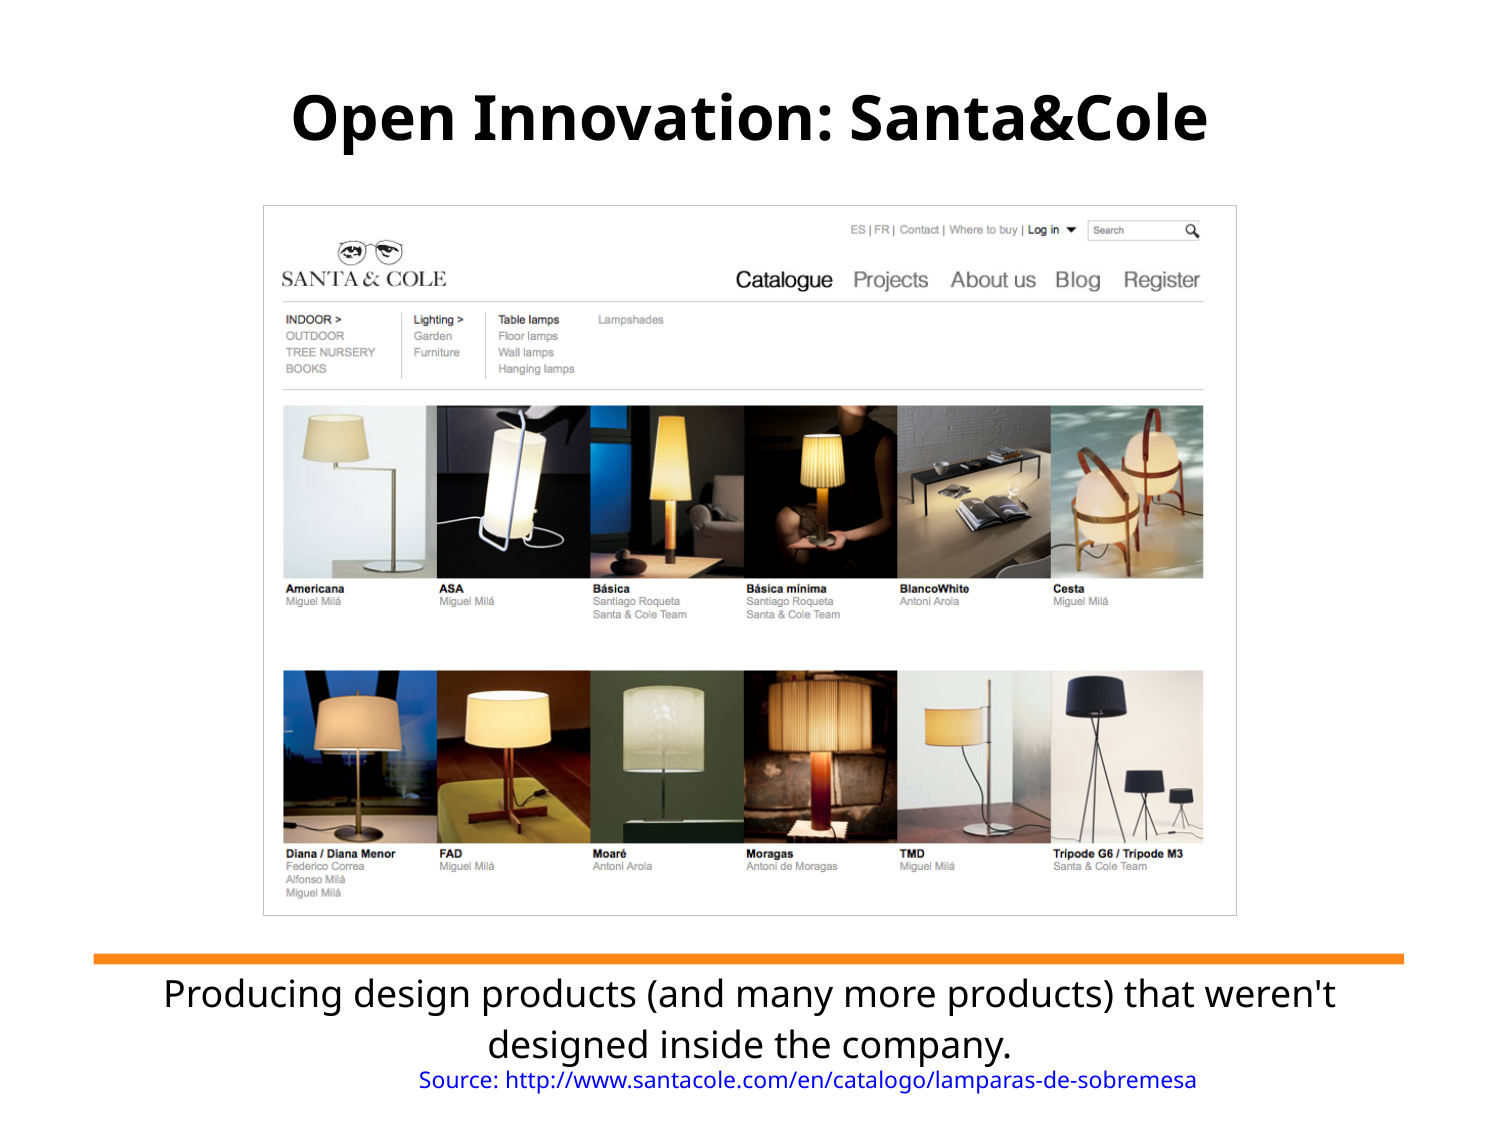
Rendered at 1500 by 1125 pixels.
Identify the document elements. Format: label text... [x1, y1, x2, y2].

text_box Source: http://www.santacole.com/en/catalogo/lamparas-de-sobremesa [404, 1056, 1096, 1098]
title Open Innovation: Santa&Cole [75, 44, 1426, 188]
text_box Producing design products (and many more products) that weren't designed inside the company. [113, 960, 1388, 1064]
picture [0, 0, 1500, 1125]
